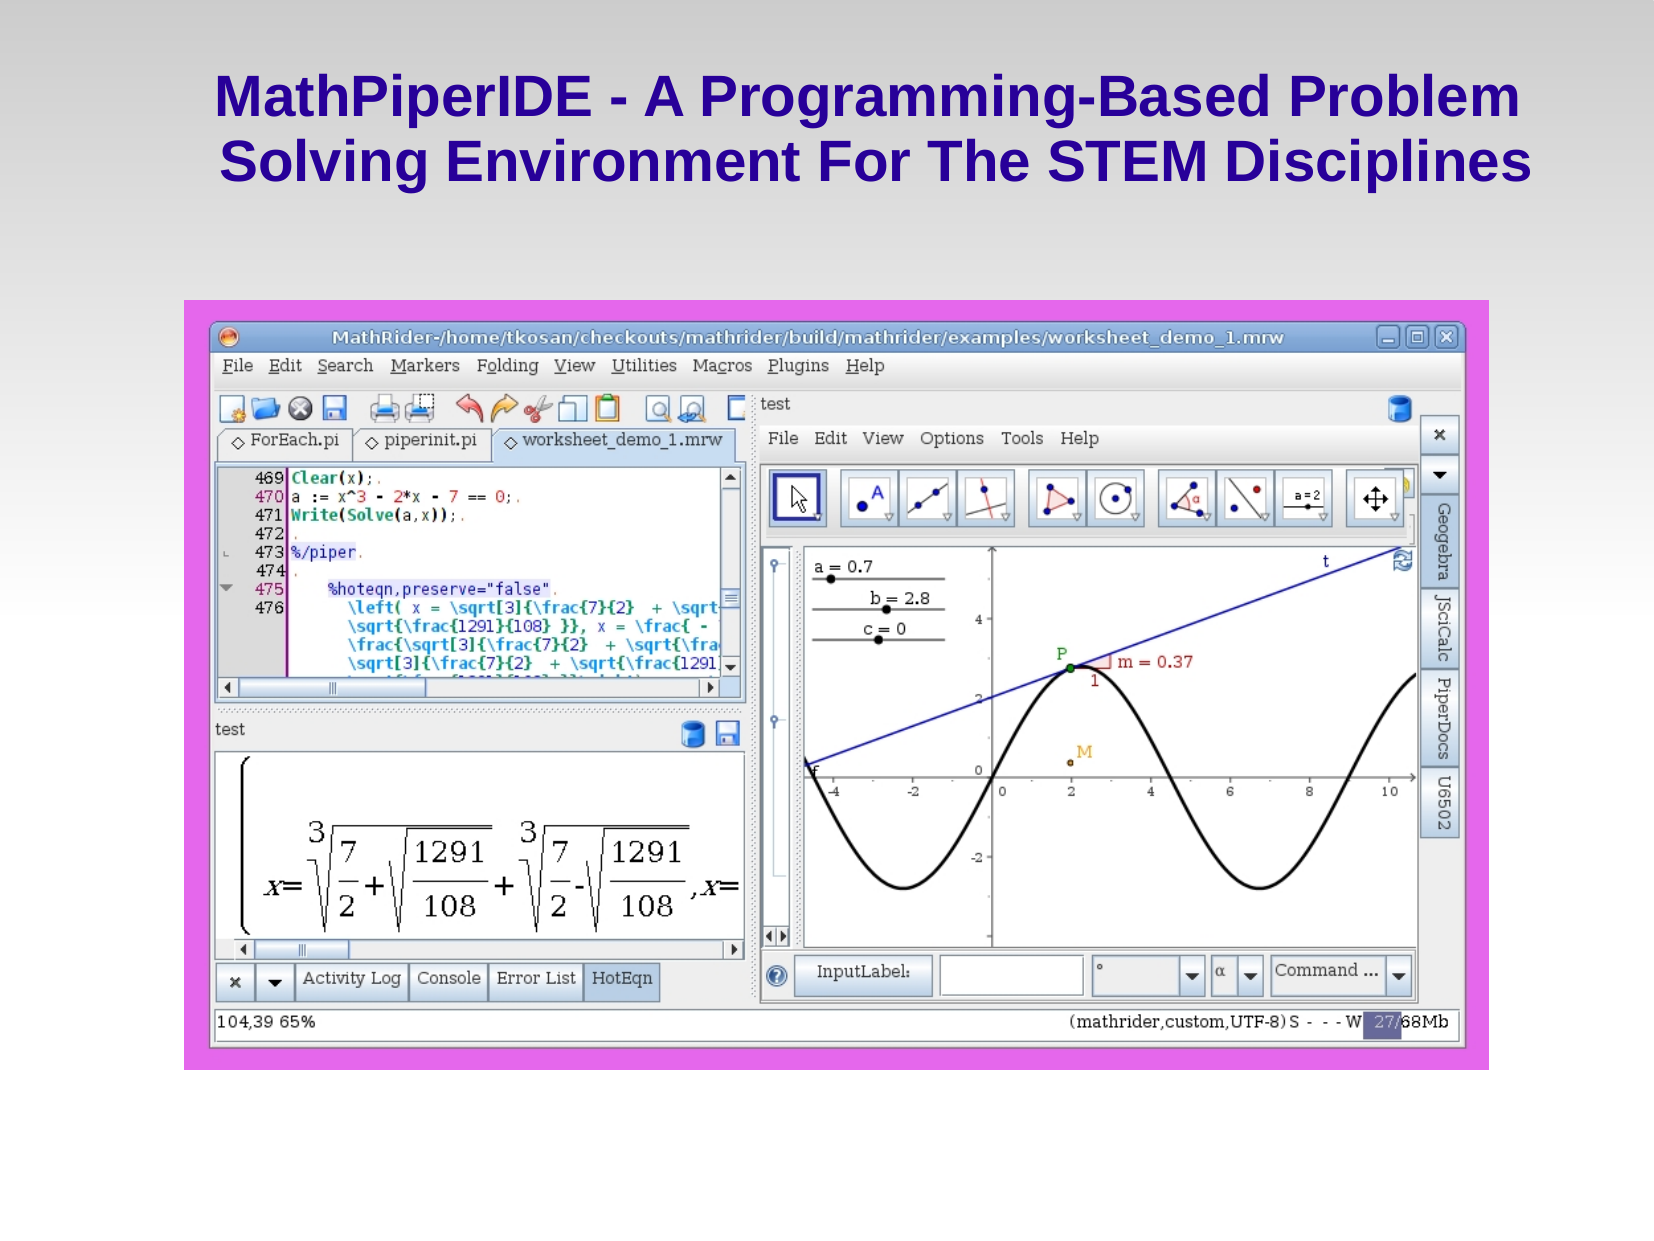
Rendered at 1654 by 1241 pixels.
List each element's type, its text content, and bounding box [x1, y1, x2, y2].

text_box MathPiperIDE - A Programming-Based Problem Solving Environment For The STEM Disciplines [93, 56, 1553, 261]
picture [184, 300, 1489, 1071]
